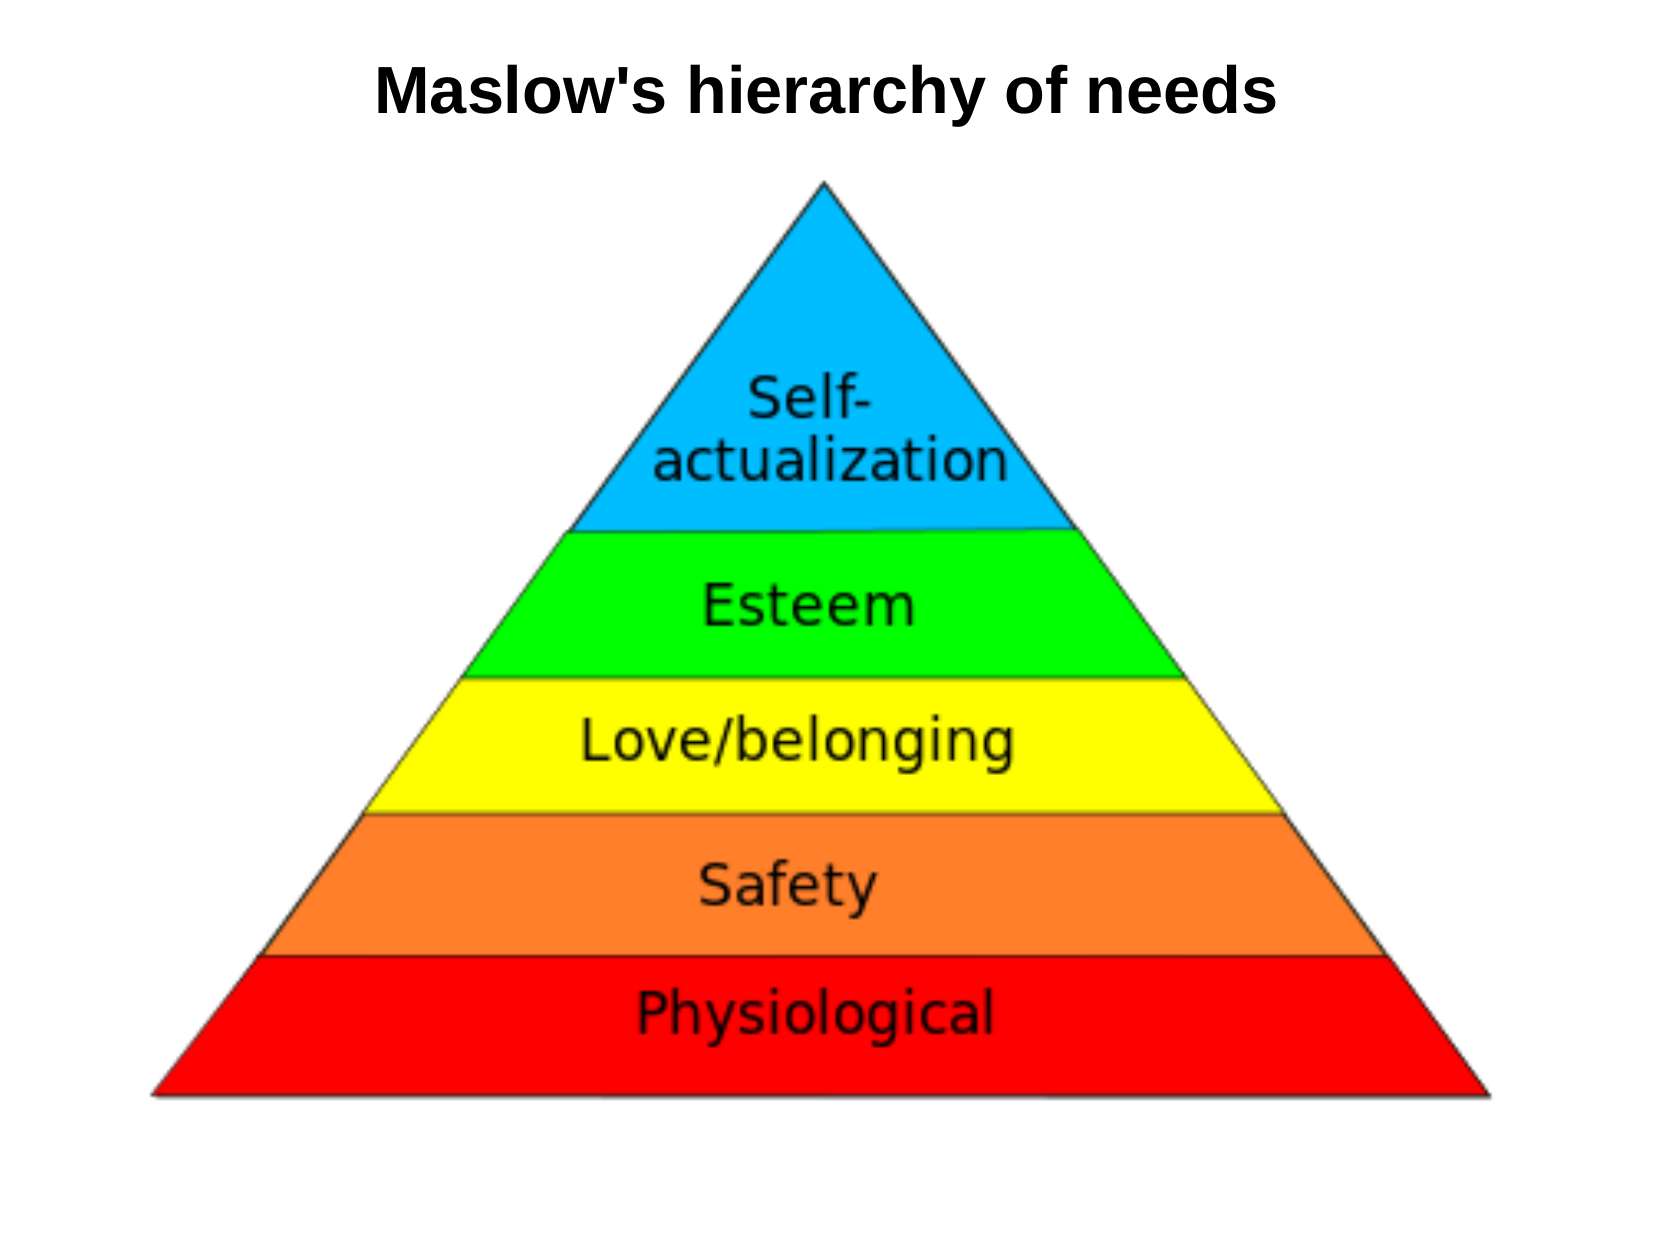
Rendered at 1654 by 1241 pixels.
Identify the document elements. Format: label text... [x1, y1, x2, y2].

picture [86, 123, 1568, 1171]
subtitle Maslow's hierarchy of needs [371, 53, 1283, 123]
